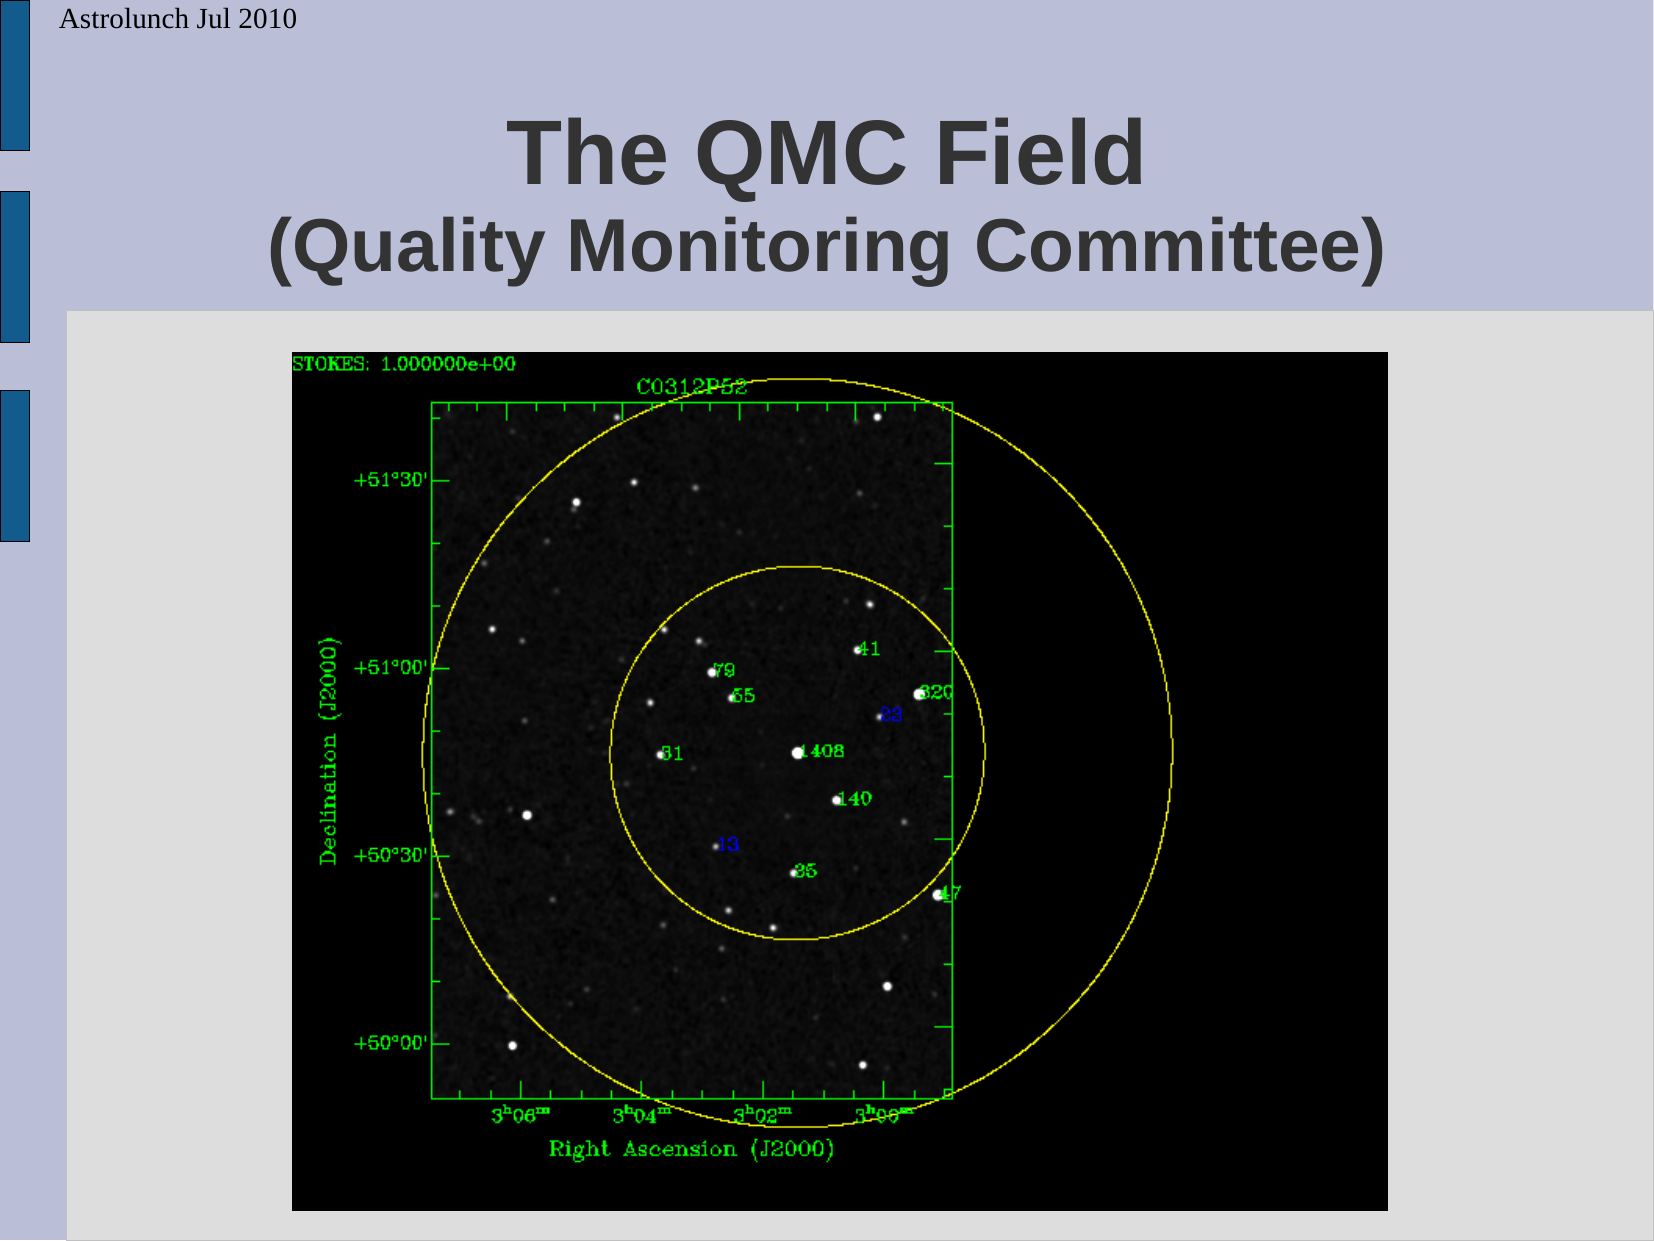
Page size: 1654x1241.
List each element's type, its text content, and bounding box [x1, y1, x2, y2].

title The QMC Field (Quality Monitoring Committee) [121, 98, 1534, 291]
picture [292, 352, 1388, 1211]
